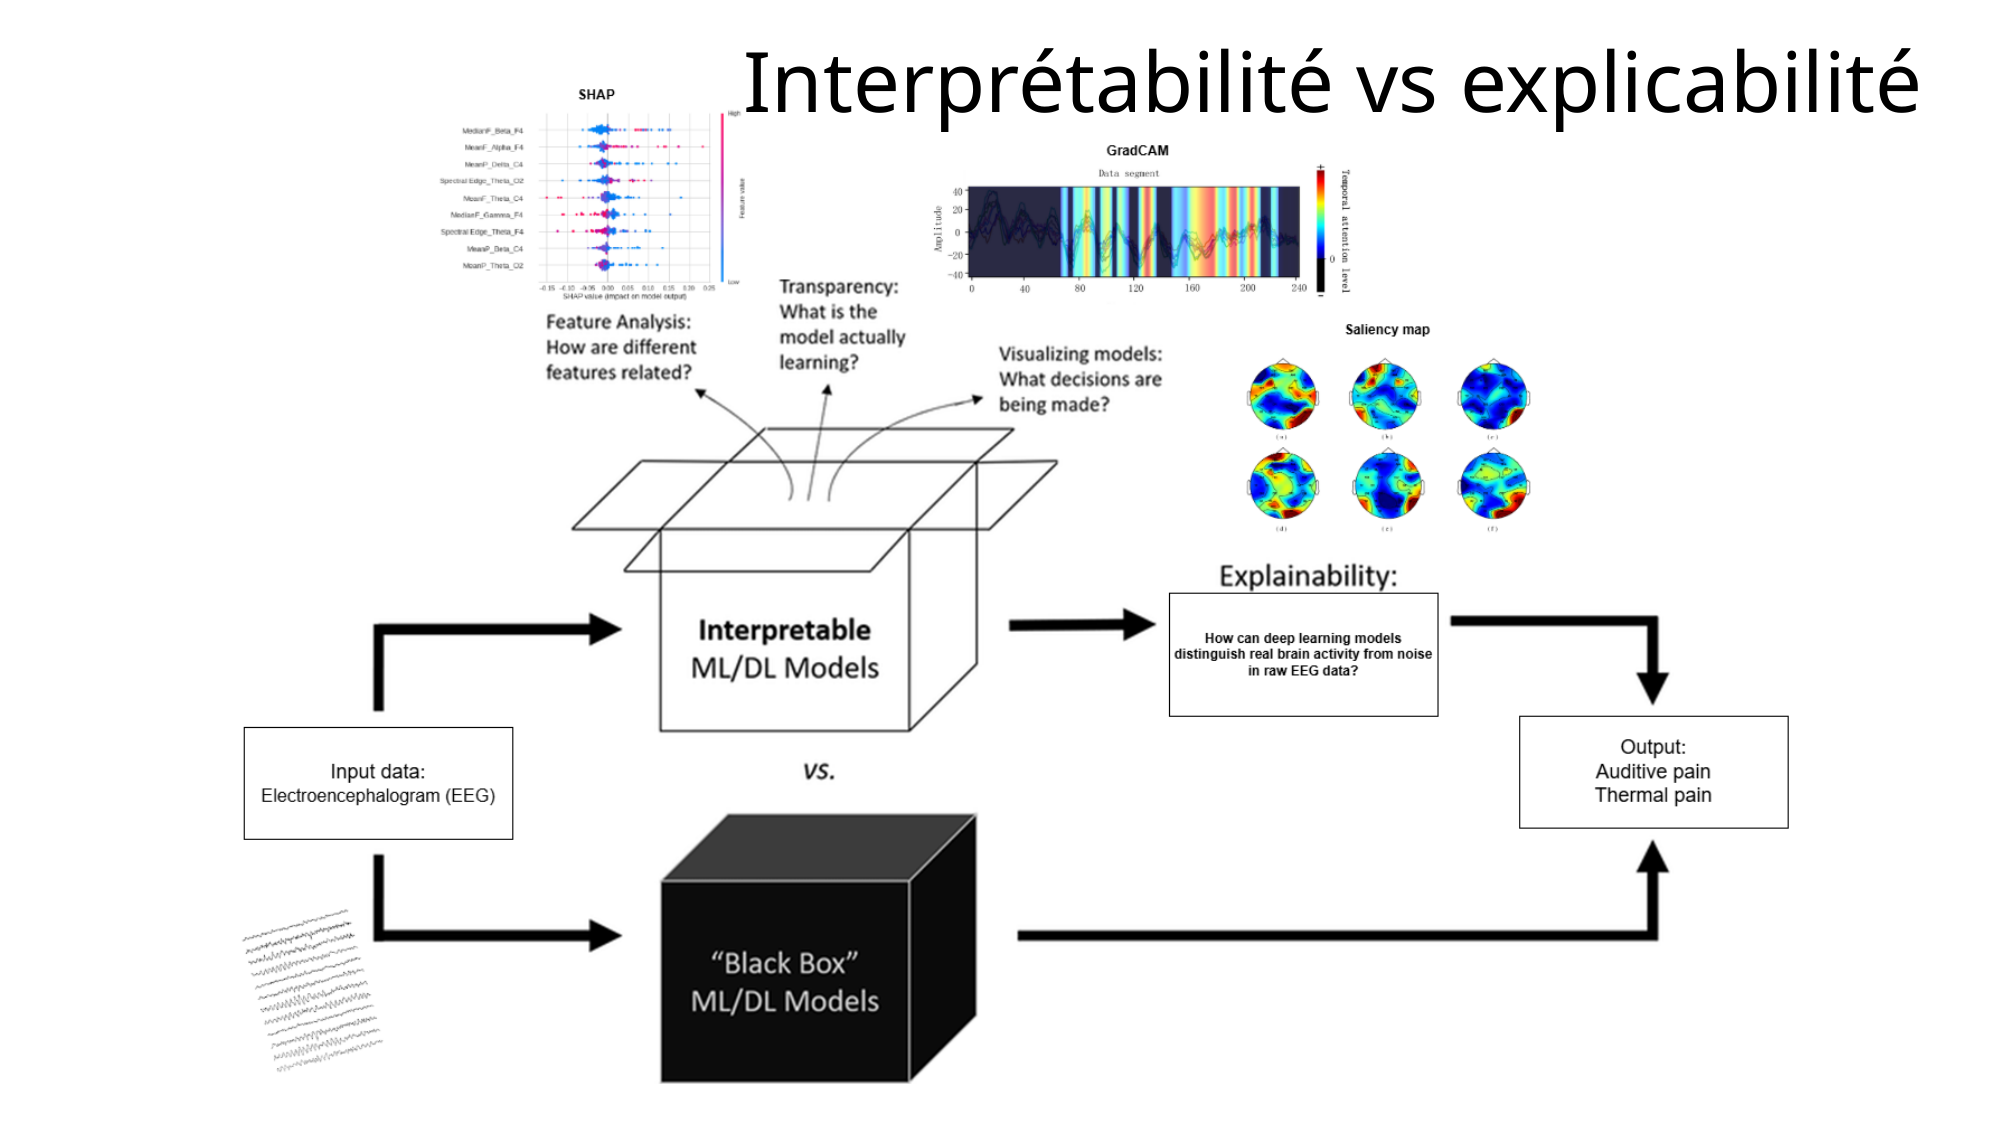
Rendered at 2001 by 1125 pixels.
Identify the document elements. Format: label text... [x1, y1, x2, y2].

text_box Interprétabilité vs explicabilité [583, 0, 2000, 138]
picture [227, 67, 1800, 1095]
